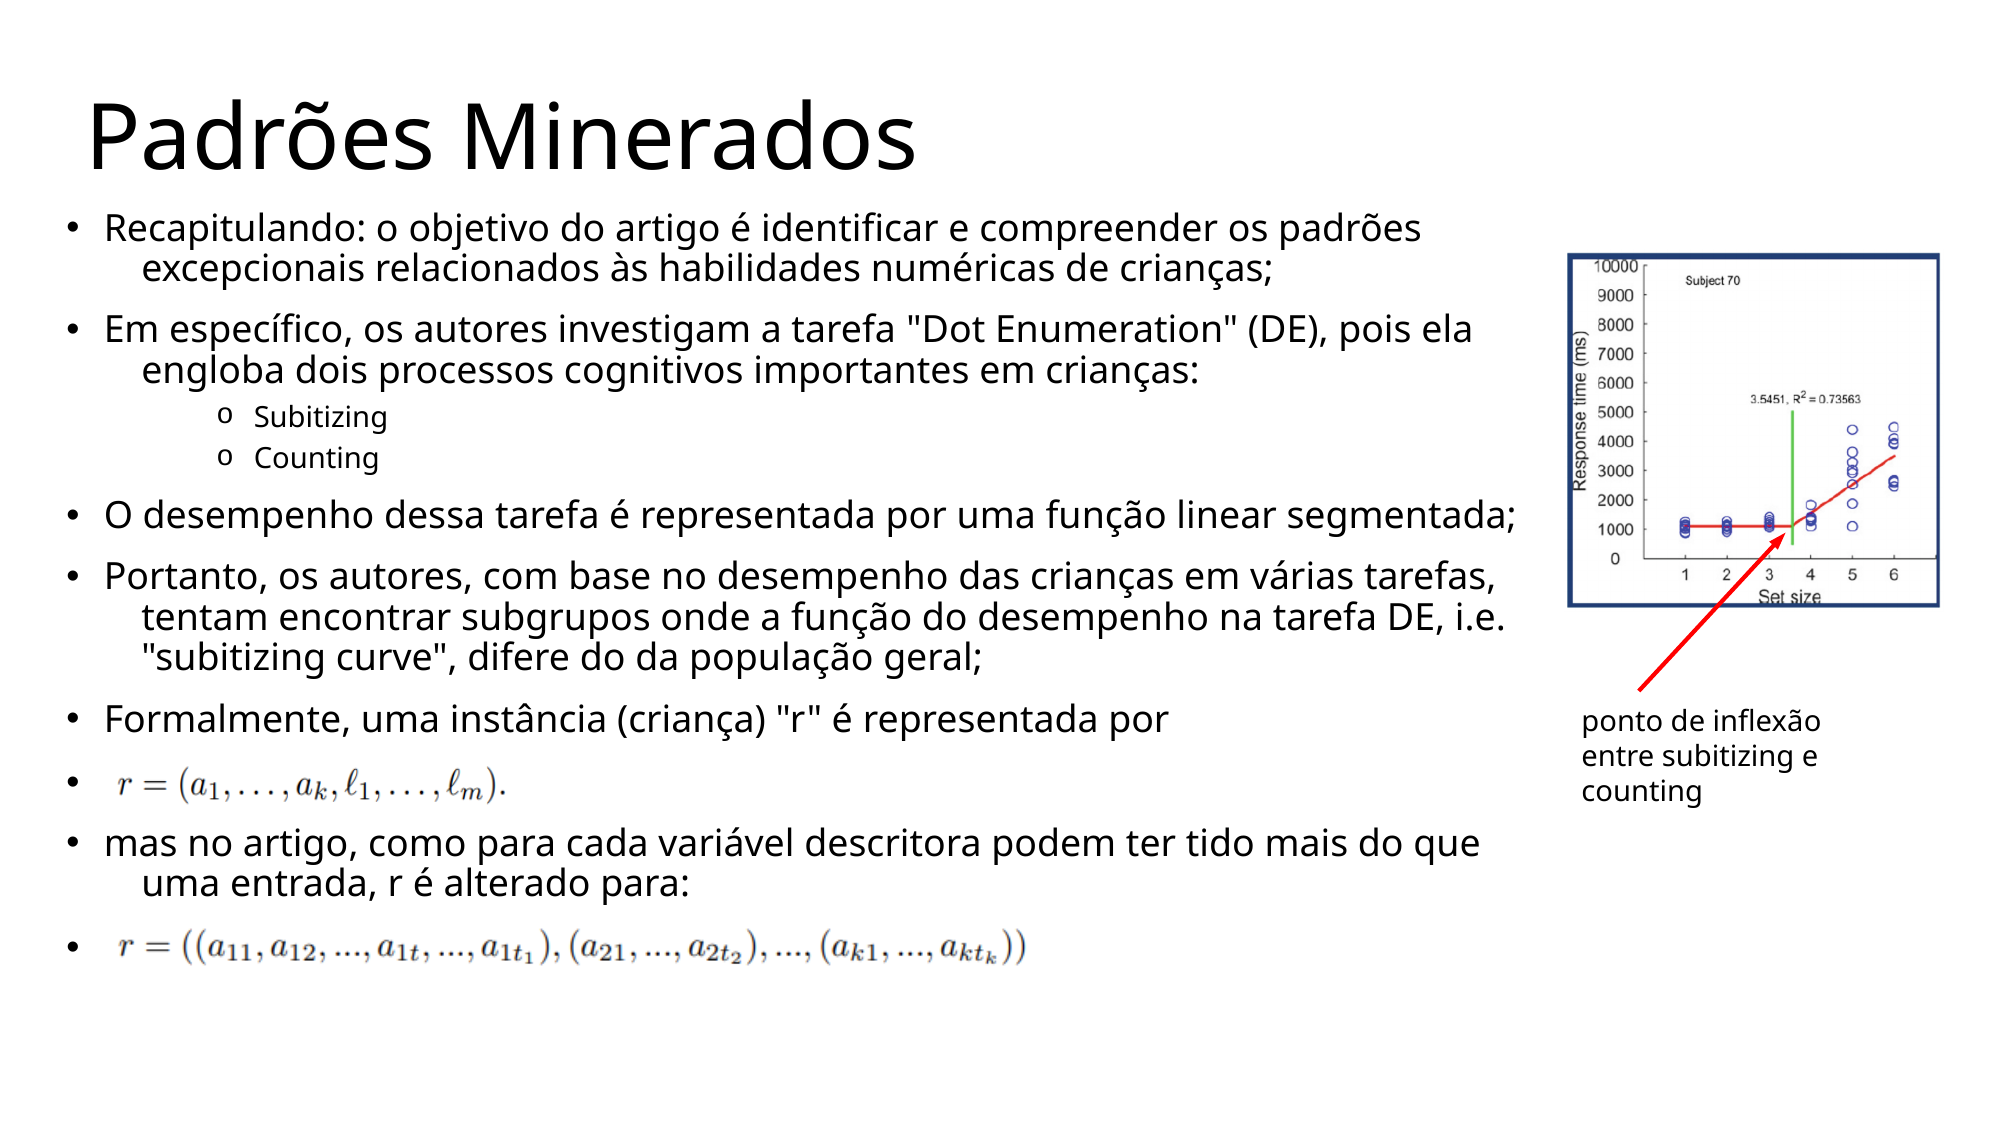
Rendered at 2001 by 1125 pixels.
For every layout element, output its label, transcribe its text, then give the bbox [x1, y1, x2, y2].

picture [91, 756, 529, 817]
picture [1564, 249, 1944, 612]
text_box ponto de inflexão entre subitizing e counting [1566, 694, 1890, 817]
picture [106, 905, 1034, 980]
title Padrões Minerados [70, 28, 1888, 251]
list Recapitulando: o objetivo do artigo é identificar e compreender os padrões excepcionais relacionados às habilidades numéricas de crianças; Em específico, os autores investigam a tarefa "Dot Enumeration" (DE), pois ela engloba dois processos cognitivos importantes em crianças: Subitizing Counting O desempenho dessa tarefa é representada por uma função linear segmentada; Portanto, os autores, com base no desempenho das crianças em várias tarefas, tentam encontrar subgrupos onde a função do desempenho na tarefa DE, i.e. "subitizing curve", difere do da população geral; Formalmente, uma instância (criança) "r" é representada por mas no artigo, como para cada variável descritora podem ter tido mais do que uma entrada, r é alterado para: [51, 201, 1551, 924]
